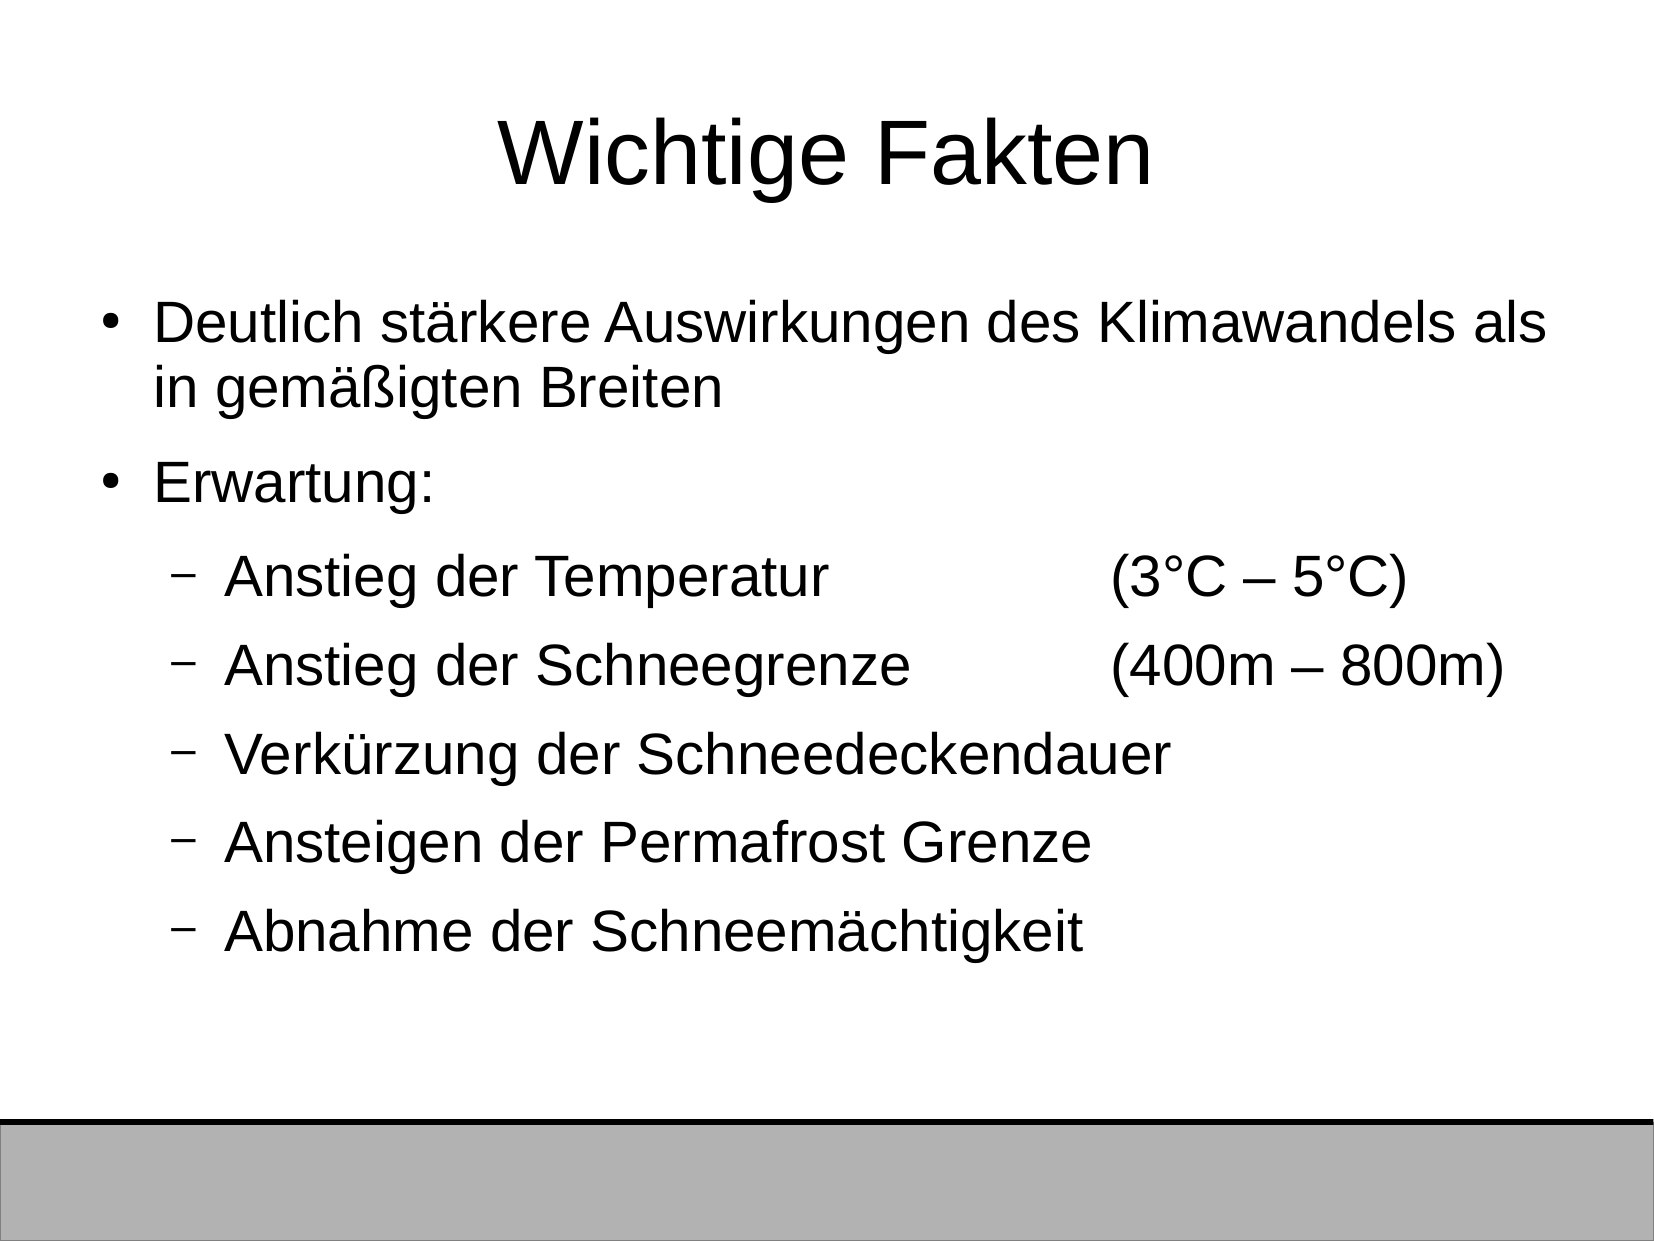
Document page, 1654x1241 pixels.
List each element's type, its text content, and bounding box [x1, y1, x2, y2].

list Deutlich stärkere Auswirkungen des Klimawandels als in gemäßigten Breiten Erwartung: Anstieg der Temperatur (3°C – 5°C) Anstieg der Schneegrenze (400m – 800m) Verkürzung der Schneedeckendauer Ansteigen der Permafrost Grenze Abnahme der Schneemächtigkeit [82, 290, 1571, 1109]
title Wichtige Fakten [82, 49, 1571, 257]
text_box [0, 1125, 1654, 1241]
